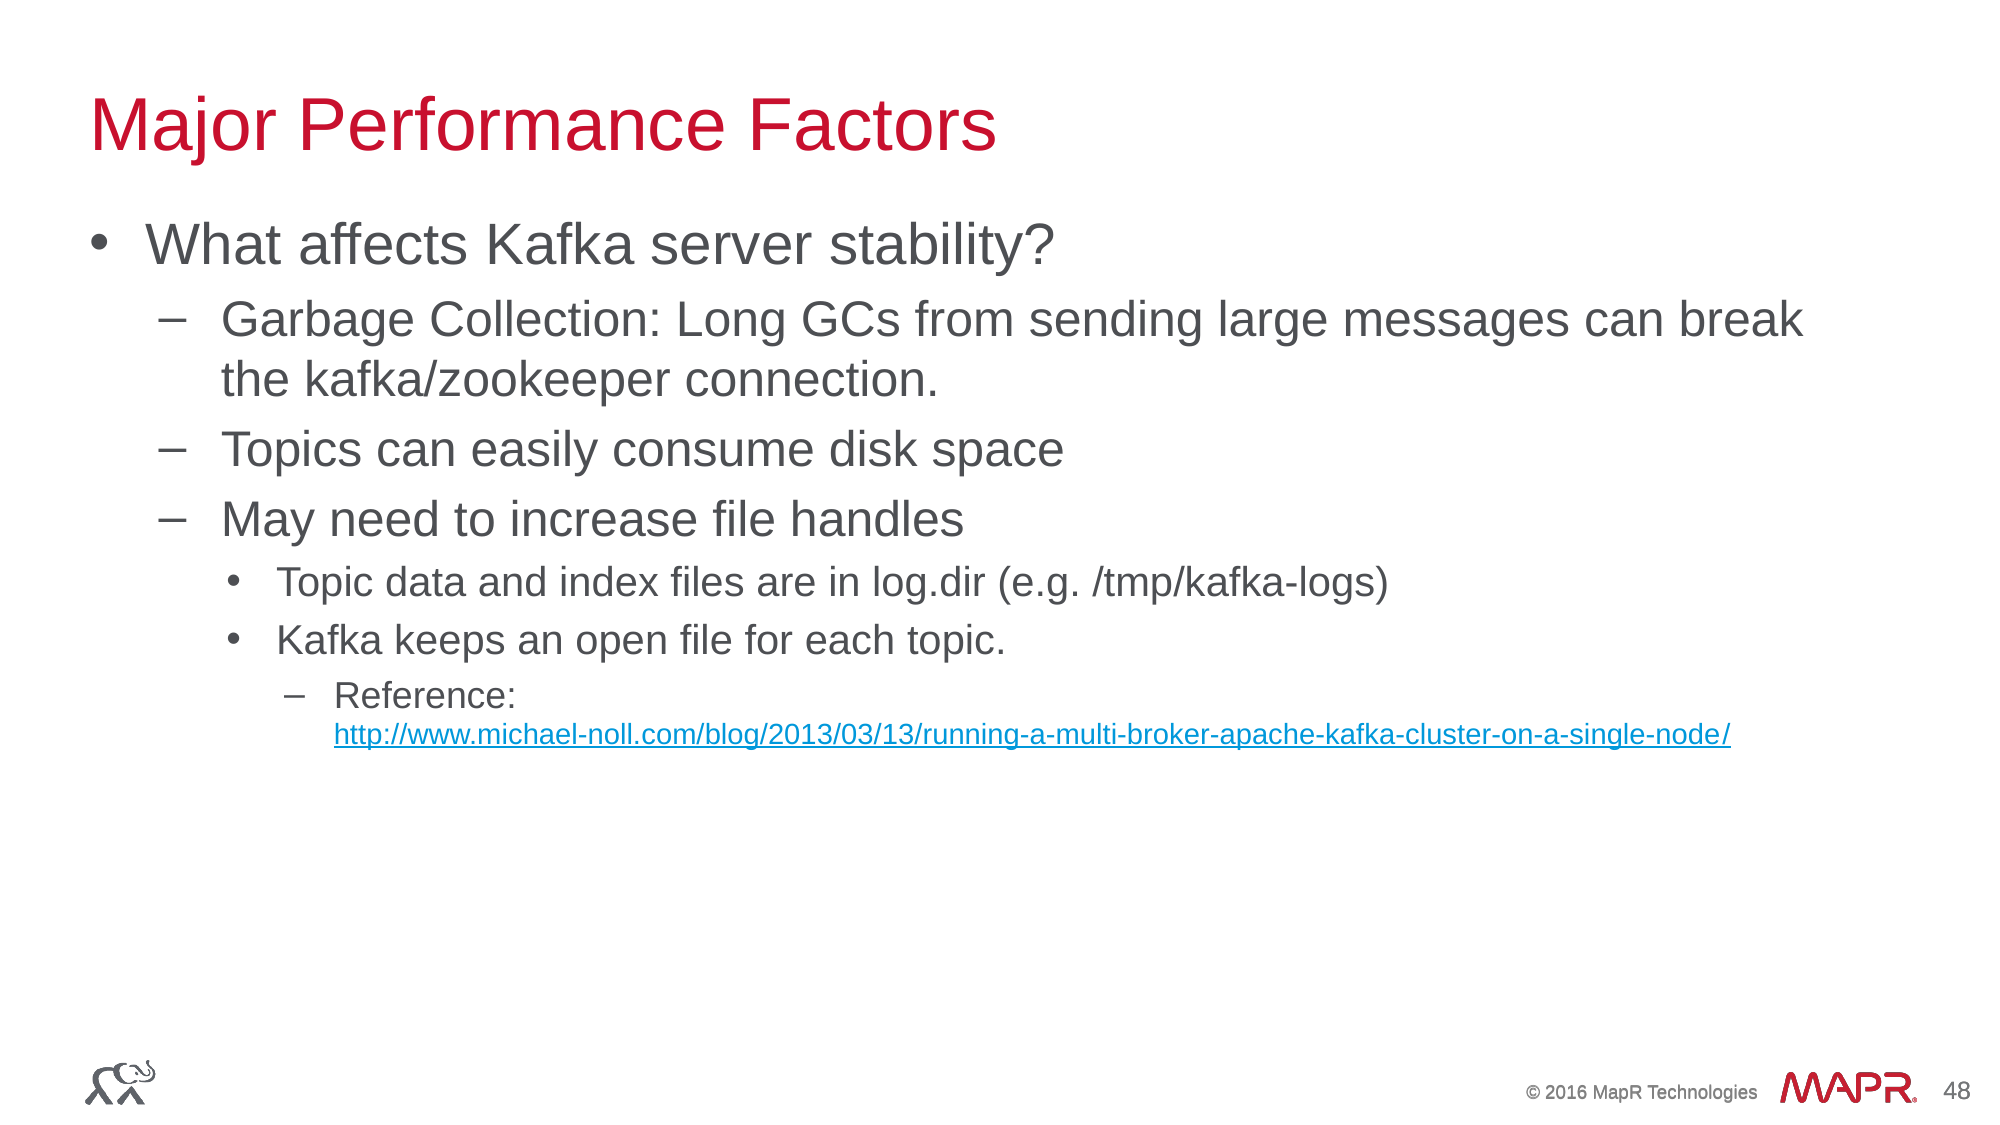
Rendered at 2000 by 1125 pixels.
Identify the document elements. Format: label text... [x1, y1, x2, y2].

picture [75, 1038, 167, 1125]
list What affects Kafka server stability? Garbage Collection: Long GCs from sending large messages can break the kafka/zookeeper connection. Topics can easily consume disk space May need to increase file handles Topic data and index files are in log.dir (e.g. /tmp/kafka-logs) Kafka keeps an open file for each topic. Reference: http://www.michael-noll.com/blog/2013/03/13/running-a-multi-broker-apache-kafka-cluster-on-a-single-node/ [69, 196, 1869, 1005]
title Major Performance Factors [69, 45, 1869, 196]
